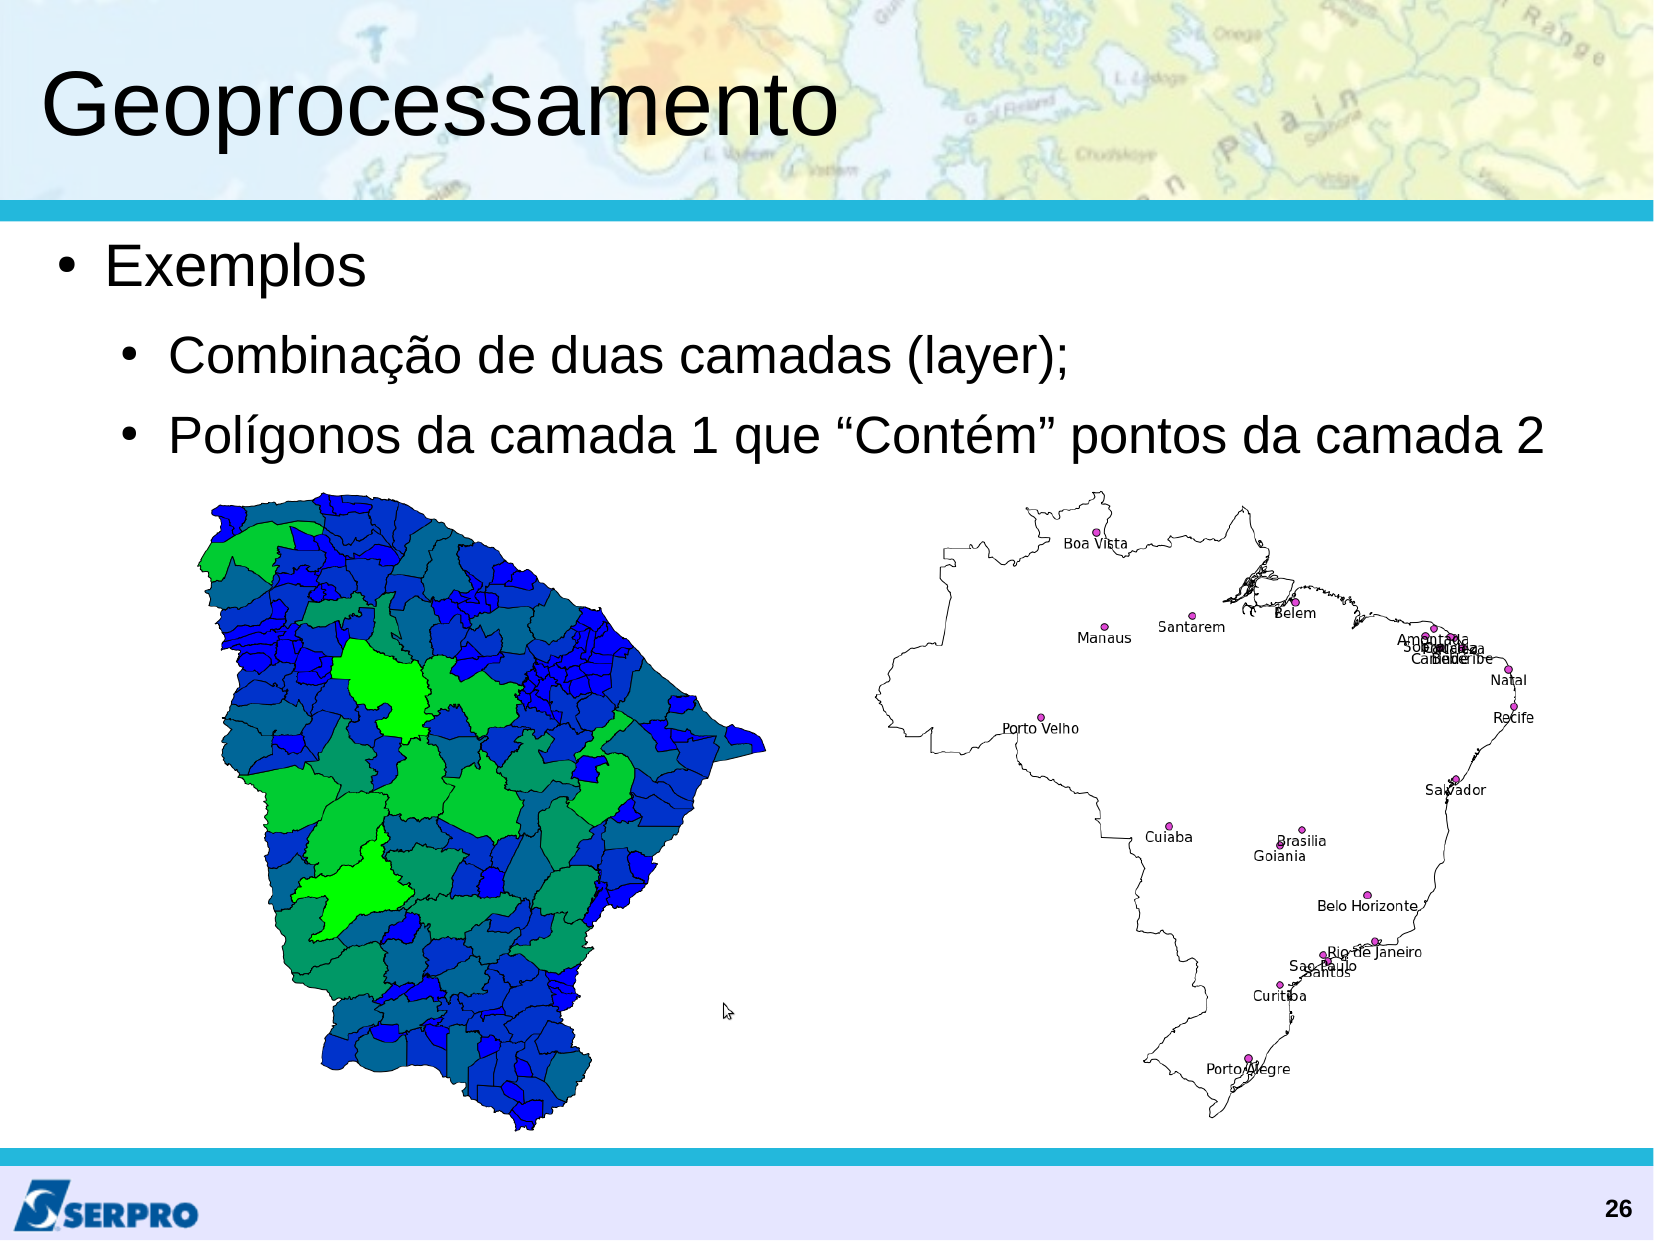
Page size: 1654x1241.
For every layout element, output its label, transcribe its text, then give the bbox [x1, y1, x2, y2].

list Exemplos Combinação de duas camadas (layer); Polígonos da camada 1 que “Contém” pontos da camada 2 [40, 232, 1616, 467]
title Geoprocessamento [40, 49, 1614, 159]
picture [146, 486, 778, 1139]
picture [851, 490, 1551, 1123]
picture [10, 1177, 201, 1235]
